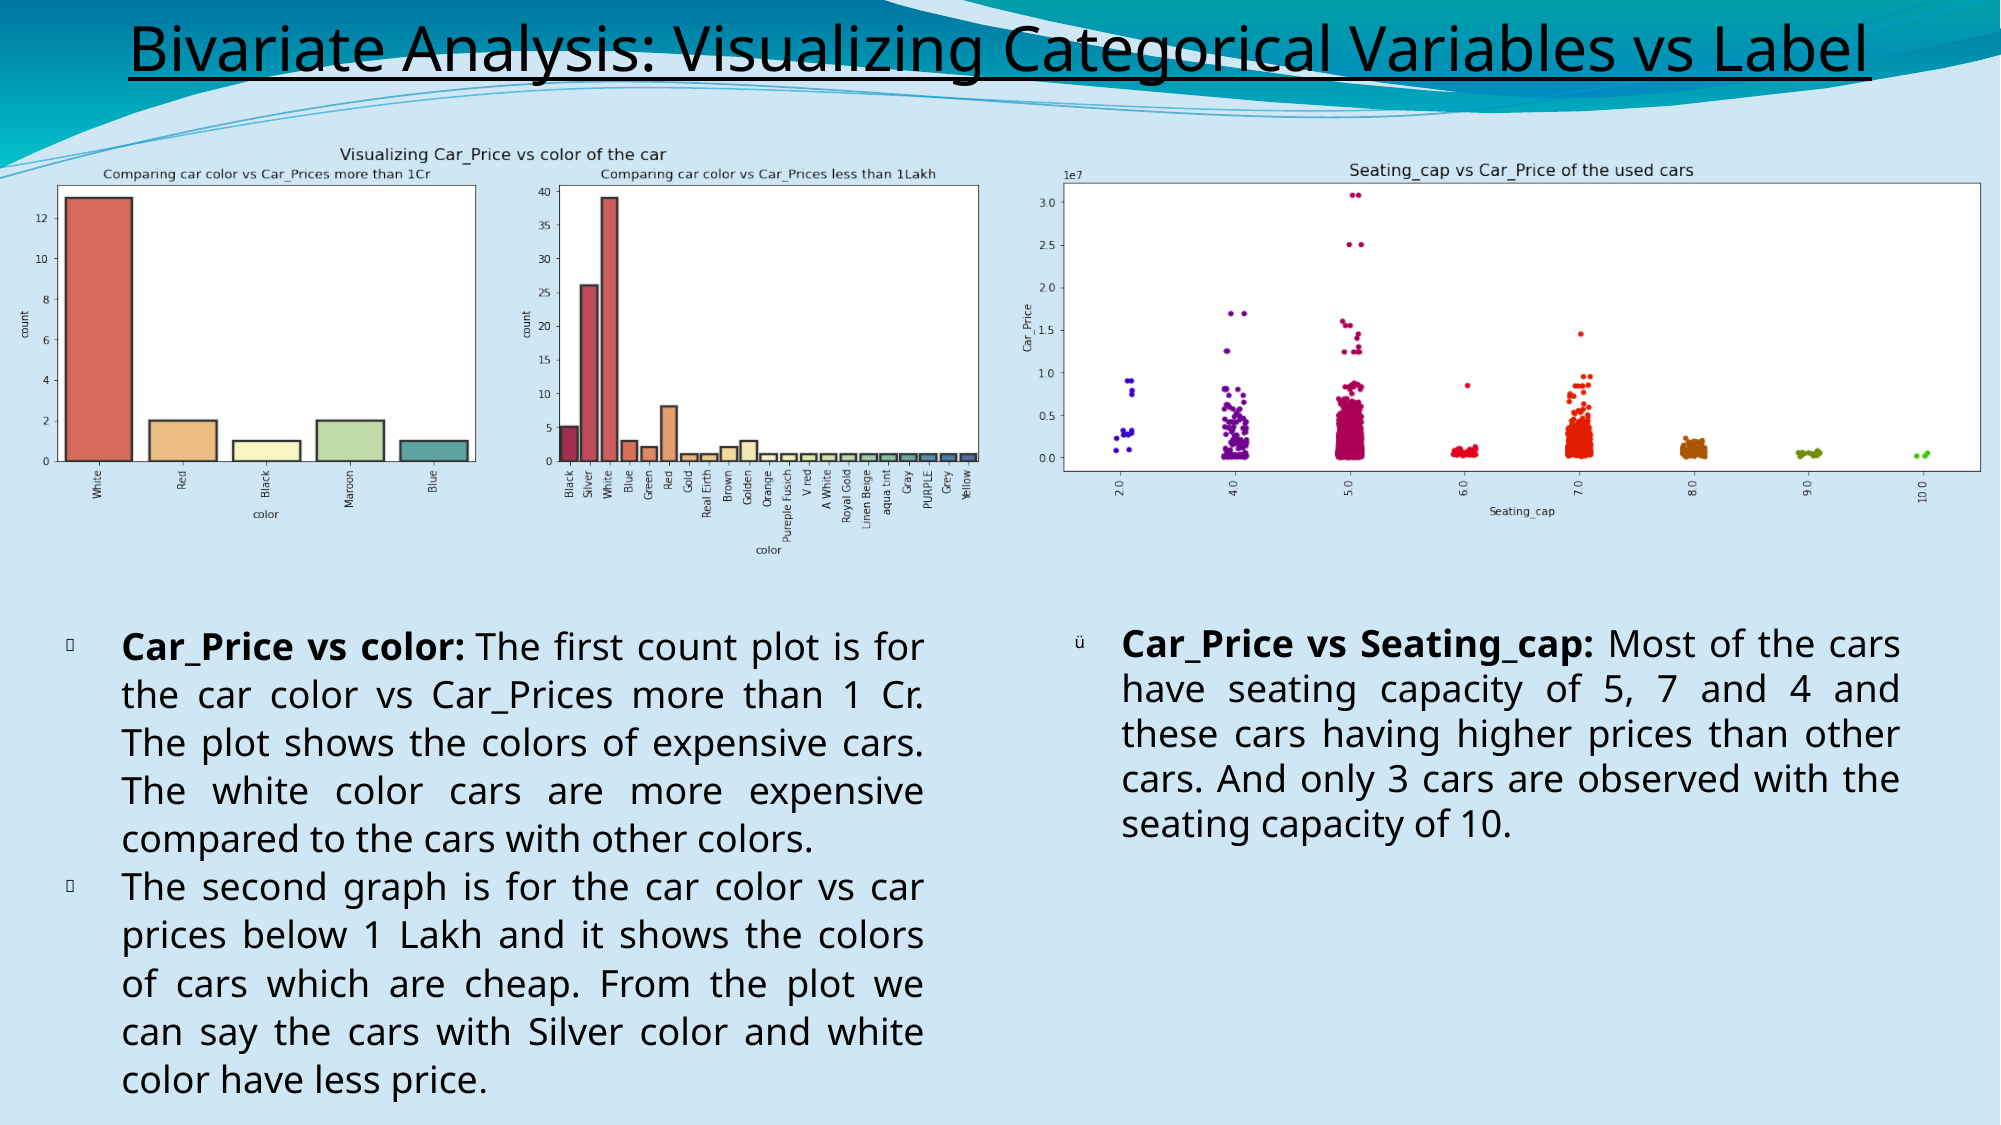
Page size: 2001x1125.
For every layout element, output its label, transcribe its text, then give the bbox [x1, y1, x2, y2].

text_box Car_Price vs Seating_cap: Most of the cars have seating capacity of 5, 7 and 4 and these cars having higher prices than other cars. And only 3 cars are observed with the seating capacity of 10. [1059, 612, 1917, 897]
text_box Bivariate Analysis: Visualizing Categorical Variables vs Label [0, 2, 2000, 92]
text_box Car_Price vs color: The first count plot is for the car color vs Car_Prices more than 1 Cr. The plot shows the colors of expensive cars. The white color cars are more expensive compared to the cars with other colors. The second graph is for the car color vs car prices below 1 Lakh and it shows the colors of cars which are cheap. From the plot we can say the cars with Silver color and white color have less price. [50, 612, 941, 1109]
picture [1014, 156, 1988, 525]
picture [12, 141, 986, 563]
